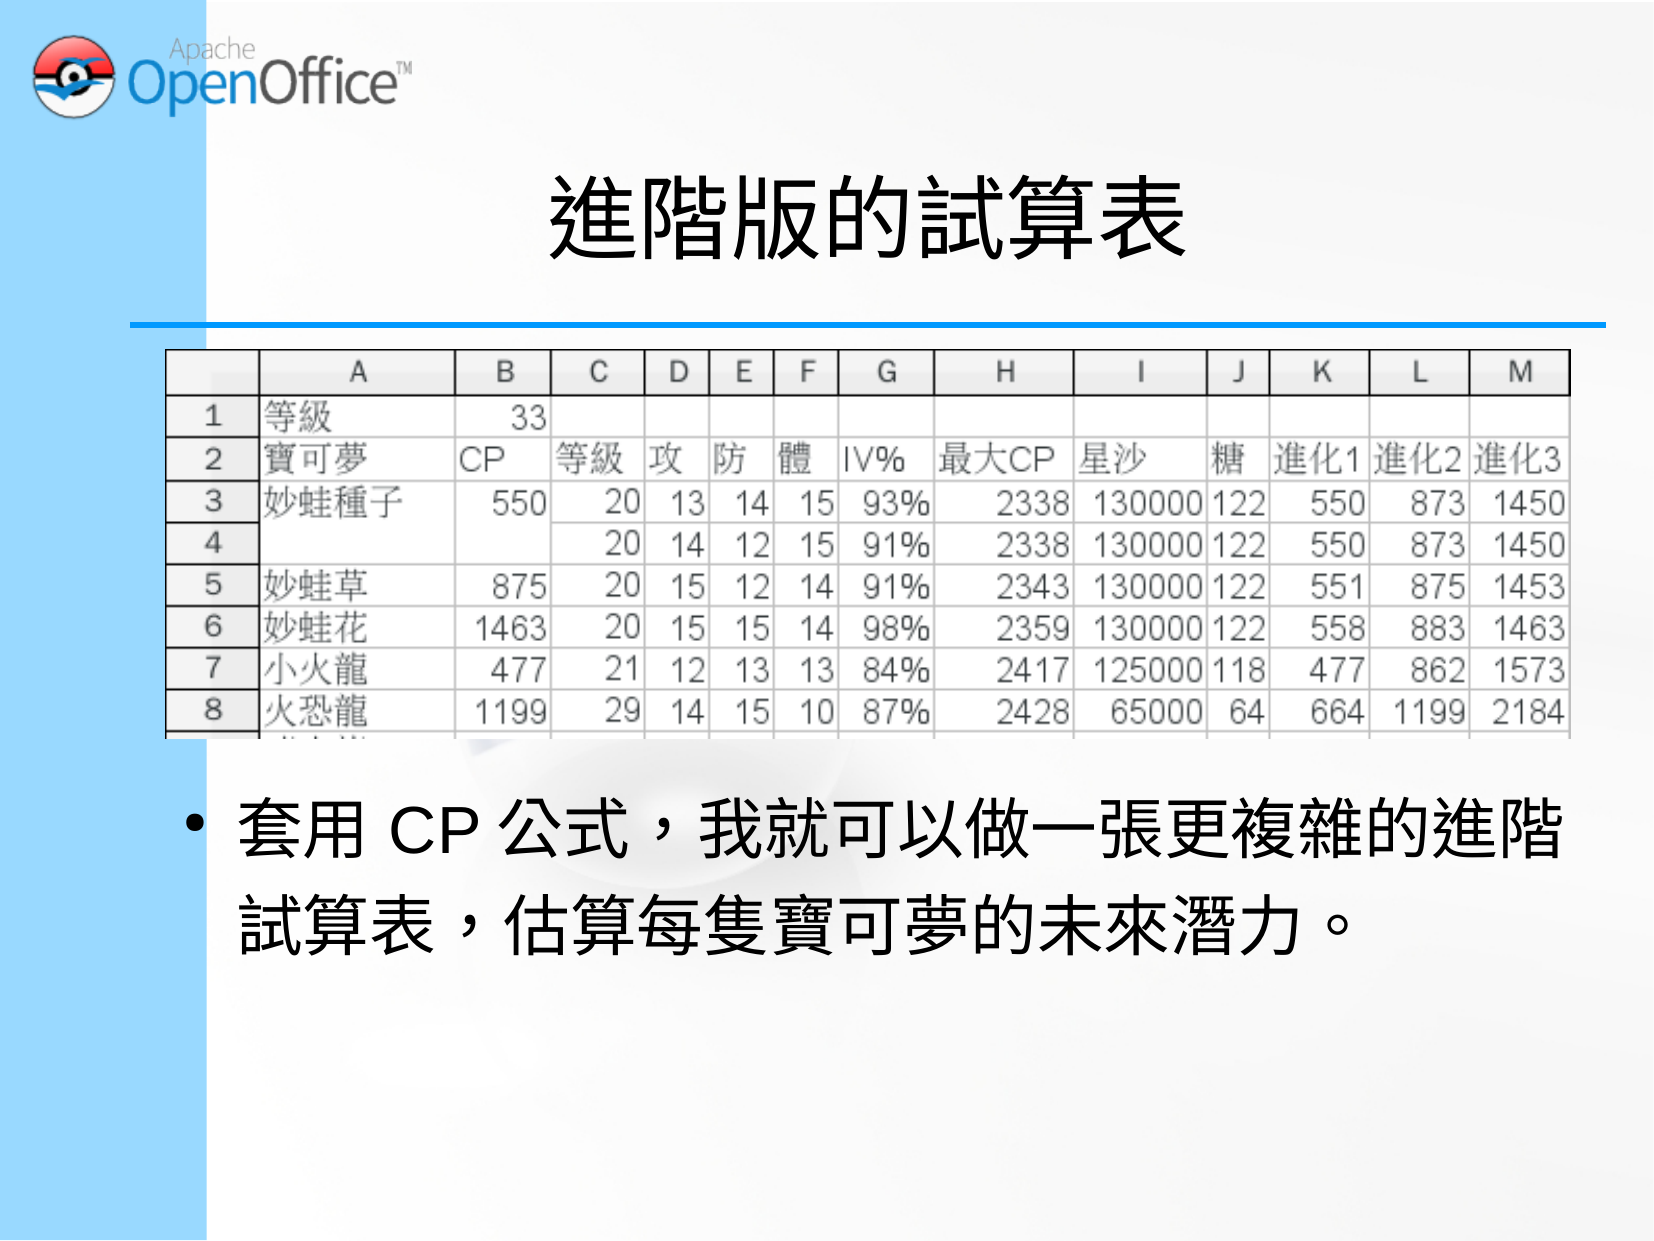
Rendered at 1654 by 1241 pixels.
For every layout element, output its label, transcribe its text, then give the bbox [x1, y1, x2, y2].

picture [31, 2, 1654, 1241]
list 套用CP公式，我就可以做一張更複雜的進階試算表，估算每隻寶可夢的未來潛力。 [165, 776, 1571, 1167]
title 進階版的試算表 [165, 108, 1571, 316]
